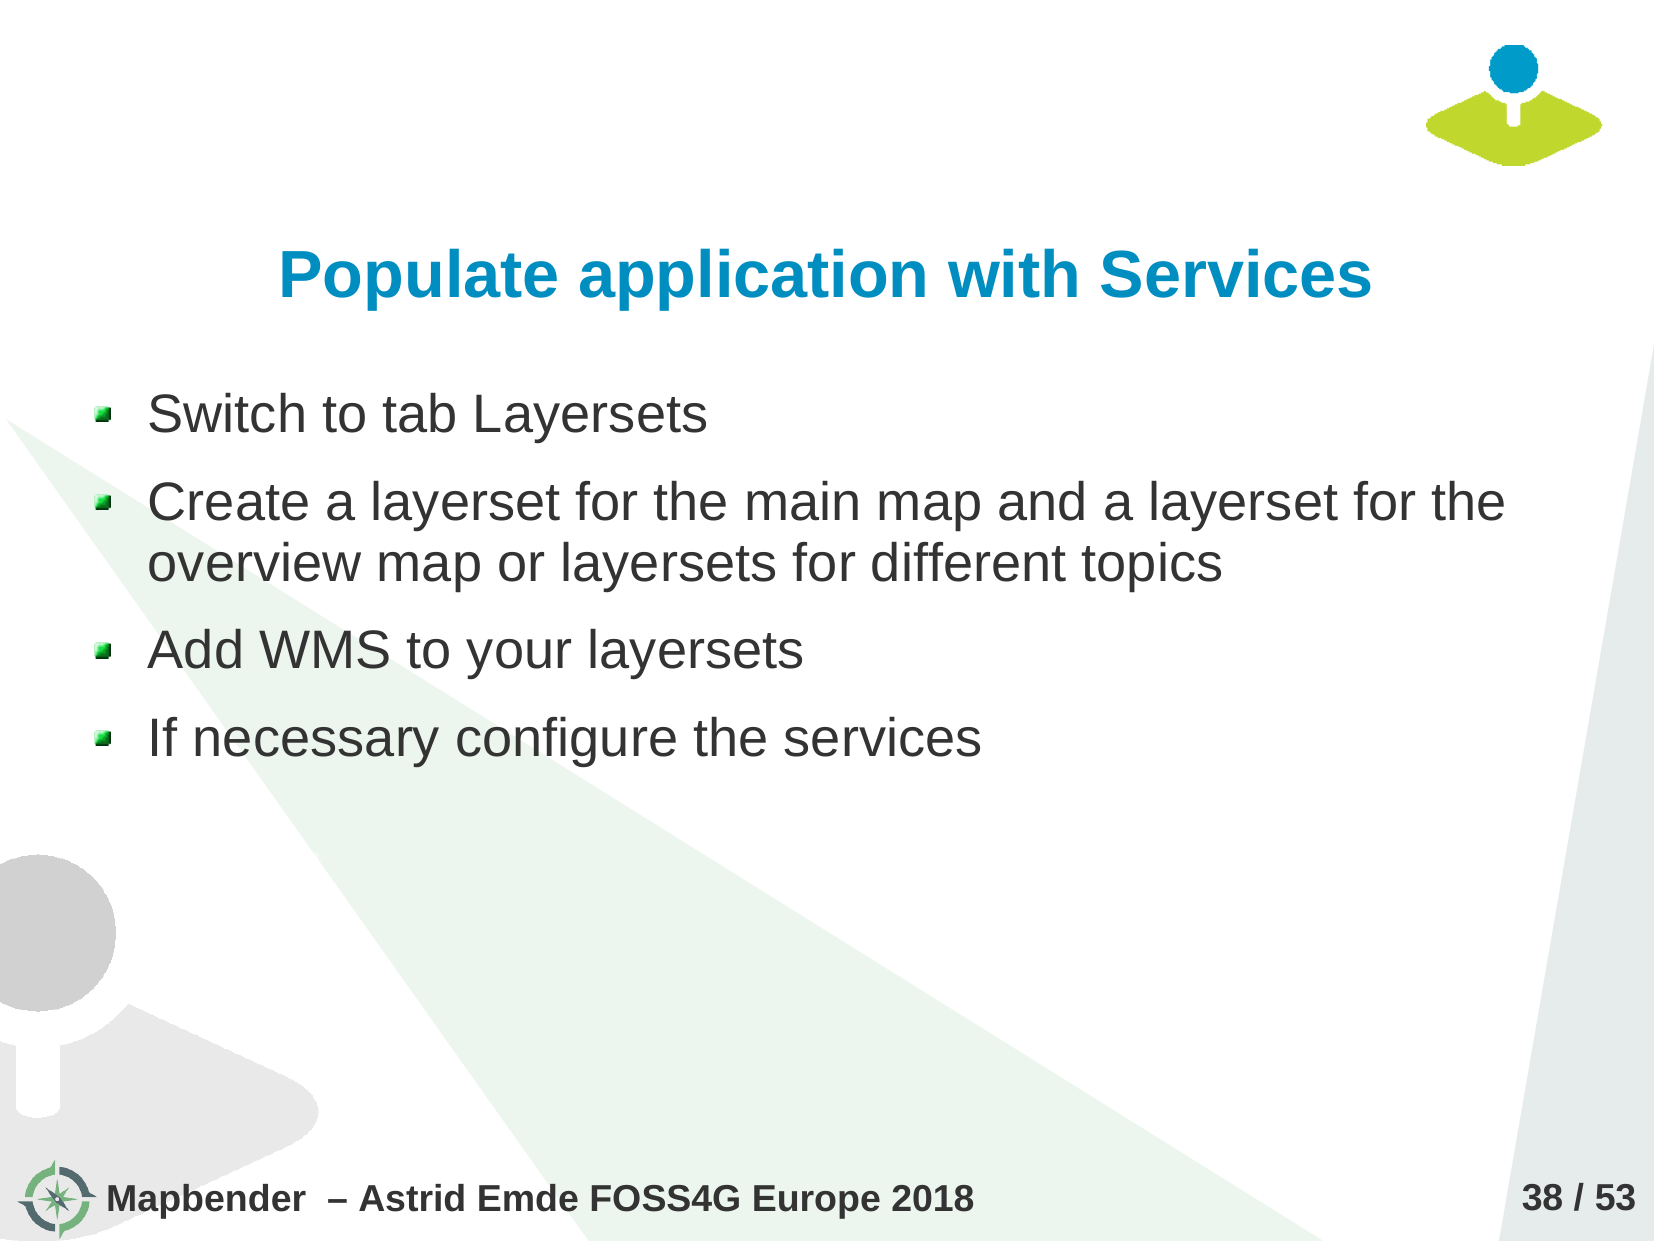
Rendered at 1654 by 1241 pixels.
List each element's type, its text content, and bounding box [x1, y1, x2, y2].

picture [1426, 45, 1604, 166]
list Switch to tab Layersets Create a layerset for the main map and a layerset for the overview map or layersets for different topics Add WMS to your layersets If necessary configure the services [76, 383, 1565, 1188]
picture [16, 1158, 98, 1240]
title Populate application with Services [82, 188, 1571, 361]
